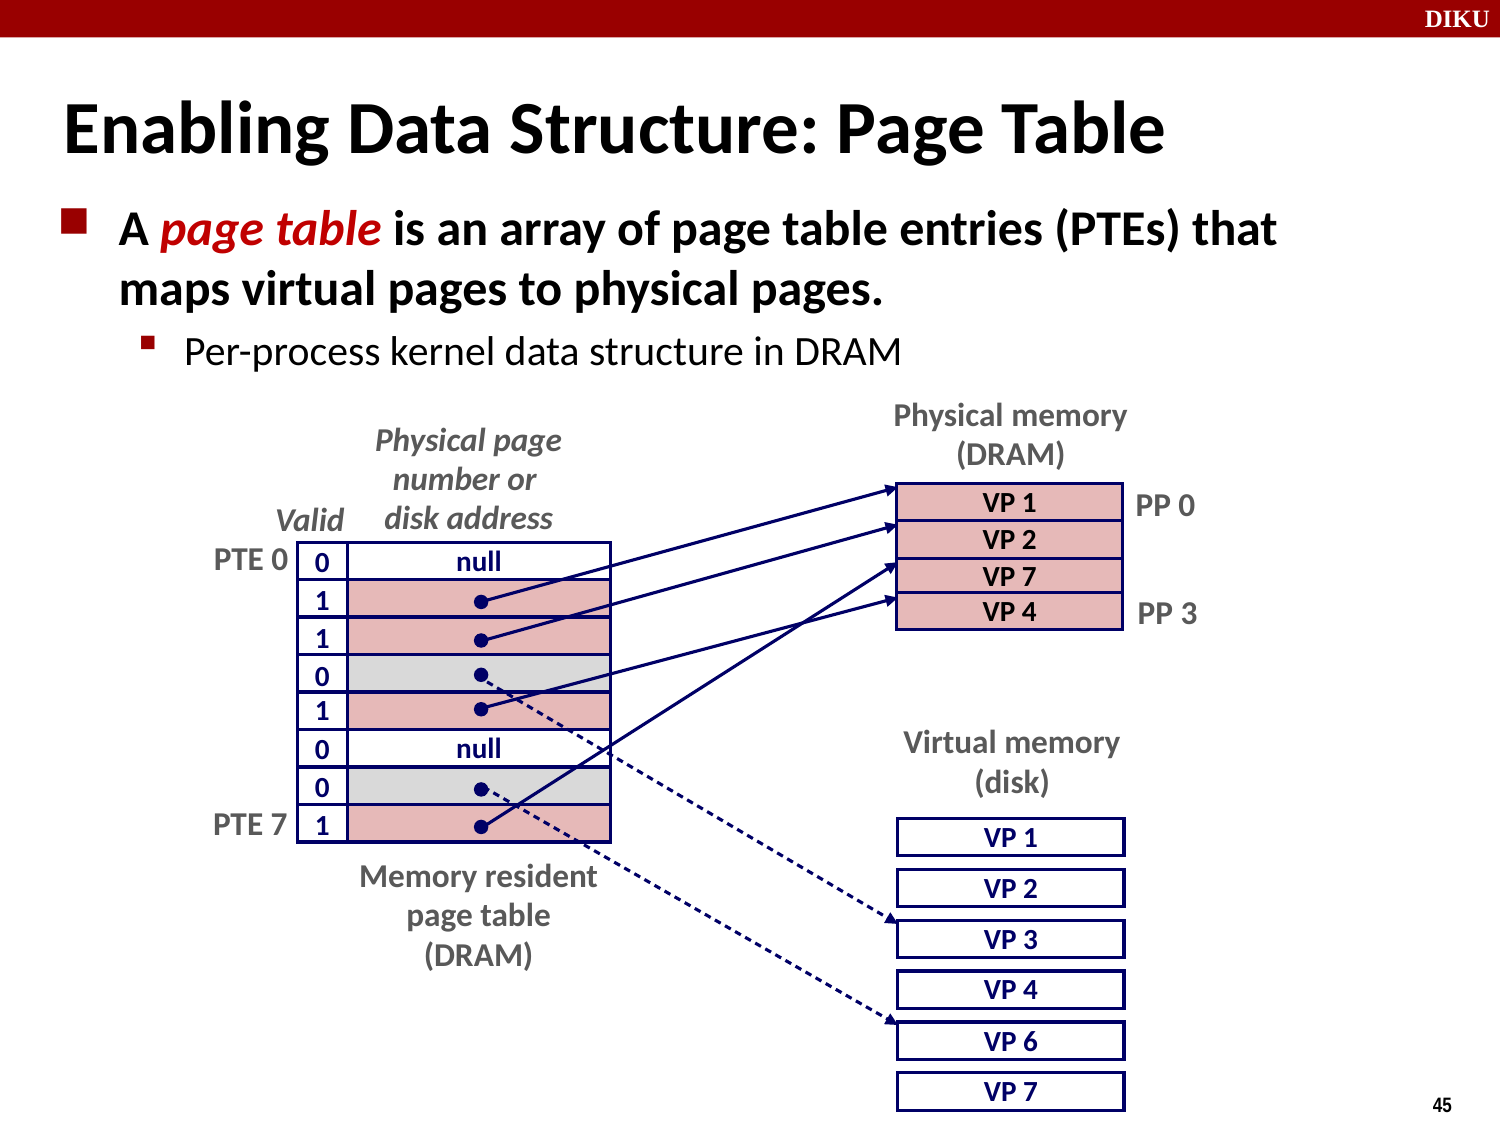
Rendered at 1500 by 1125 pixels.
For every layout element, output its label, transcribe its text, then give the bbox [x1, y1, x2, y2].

text_box VP 4 [896, 592, 1122, 630]
text_box null [574, 568, 611, 579]
text_box 0 [299, 664, 345, 685]
text_box VP 4 [897, 971, 1124, 1009]
text_box null [349, 542, 611, 579]
text_box null [580, 748, 611, 768]
text_box VP 1 [897, 818, 1124, 856]
text_box 1 [299, 613, 345, 664]
text_box Virtual memory (disk) [888, 715, 1136, 810]
text_box VP 3 [897, 920, 1124, 958]
text_box Physical memory (DRAM) [878, 387, 1143, 482]
text_box VP 2 [897, 869, 1124, 907]
text_box VP 1 [896, 483, 1123, 521]
text_box 0 [299, 725, 345, 762]
text_box 0 [299, 762, 345, 813]
text_box Physical page number or disk address [360, 412, 578, 546]
text_box VP 2 [896, 521, 1123, 559]
text_box 1 [299, 575, 345, 613]
text_box PTE 0 [198, 531, 303, 587]
text_box 0 [303, 537, 345, 575]
text_box PP 3 [1122, 585, 1213, 641]
text_box VP 7 [896, 559, 1123, 592]
text_box VP 7 [897, 1072, 1124, 1111]
text_box 1 [303, 813, 345, 851]
text_box A page table is an array of page table entries (PTEs) that maps virtual pages to physical pages. Per-process kernel data structure in DRAM [47, 188, 1411, 400]
text_box null [349, 730, 611, 768]
text_box 0 [318, 670, 325, 683]
text_box [349, 579, 611, 730]
text_box [349, 768, 611, 843]
text_box 1 [299, 685, 345, 725]
text_box Memory resident page table (DRAM) [344, 848, 614, 983]
text_box PP 0 [1120, 477, 1211, 533]
text_box Enabling Data Structure: Page Table [48, 59, 1408, 188]
text_box VP 6 [897, 1022, 1124, 1060]
text_box PTE 7 [198, 796, 303, 852]
text_box Valid [260, 492, 373, 548]
